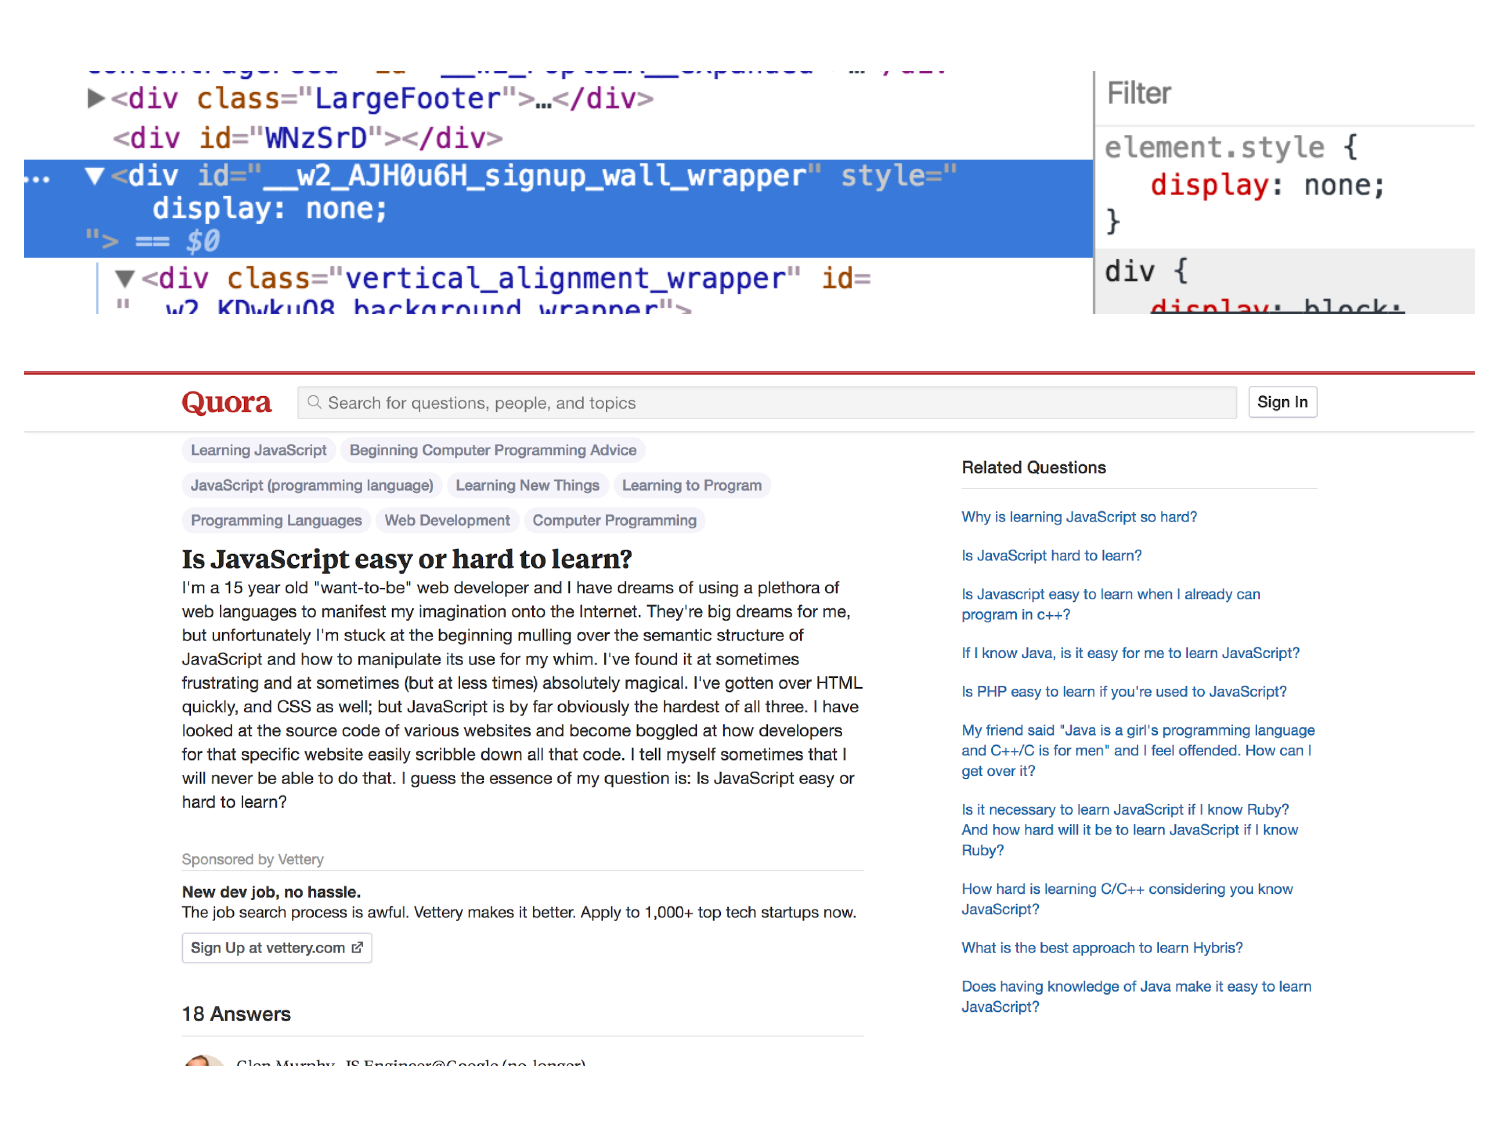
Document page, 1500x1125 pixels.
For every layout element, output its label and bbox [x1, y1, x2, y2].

picture [24, 71, 1475, 314]
picture [24, 371, 1475, 1066]
